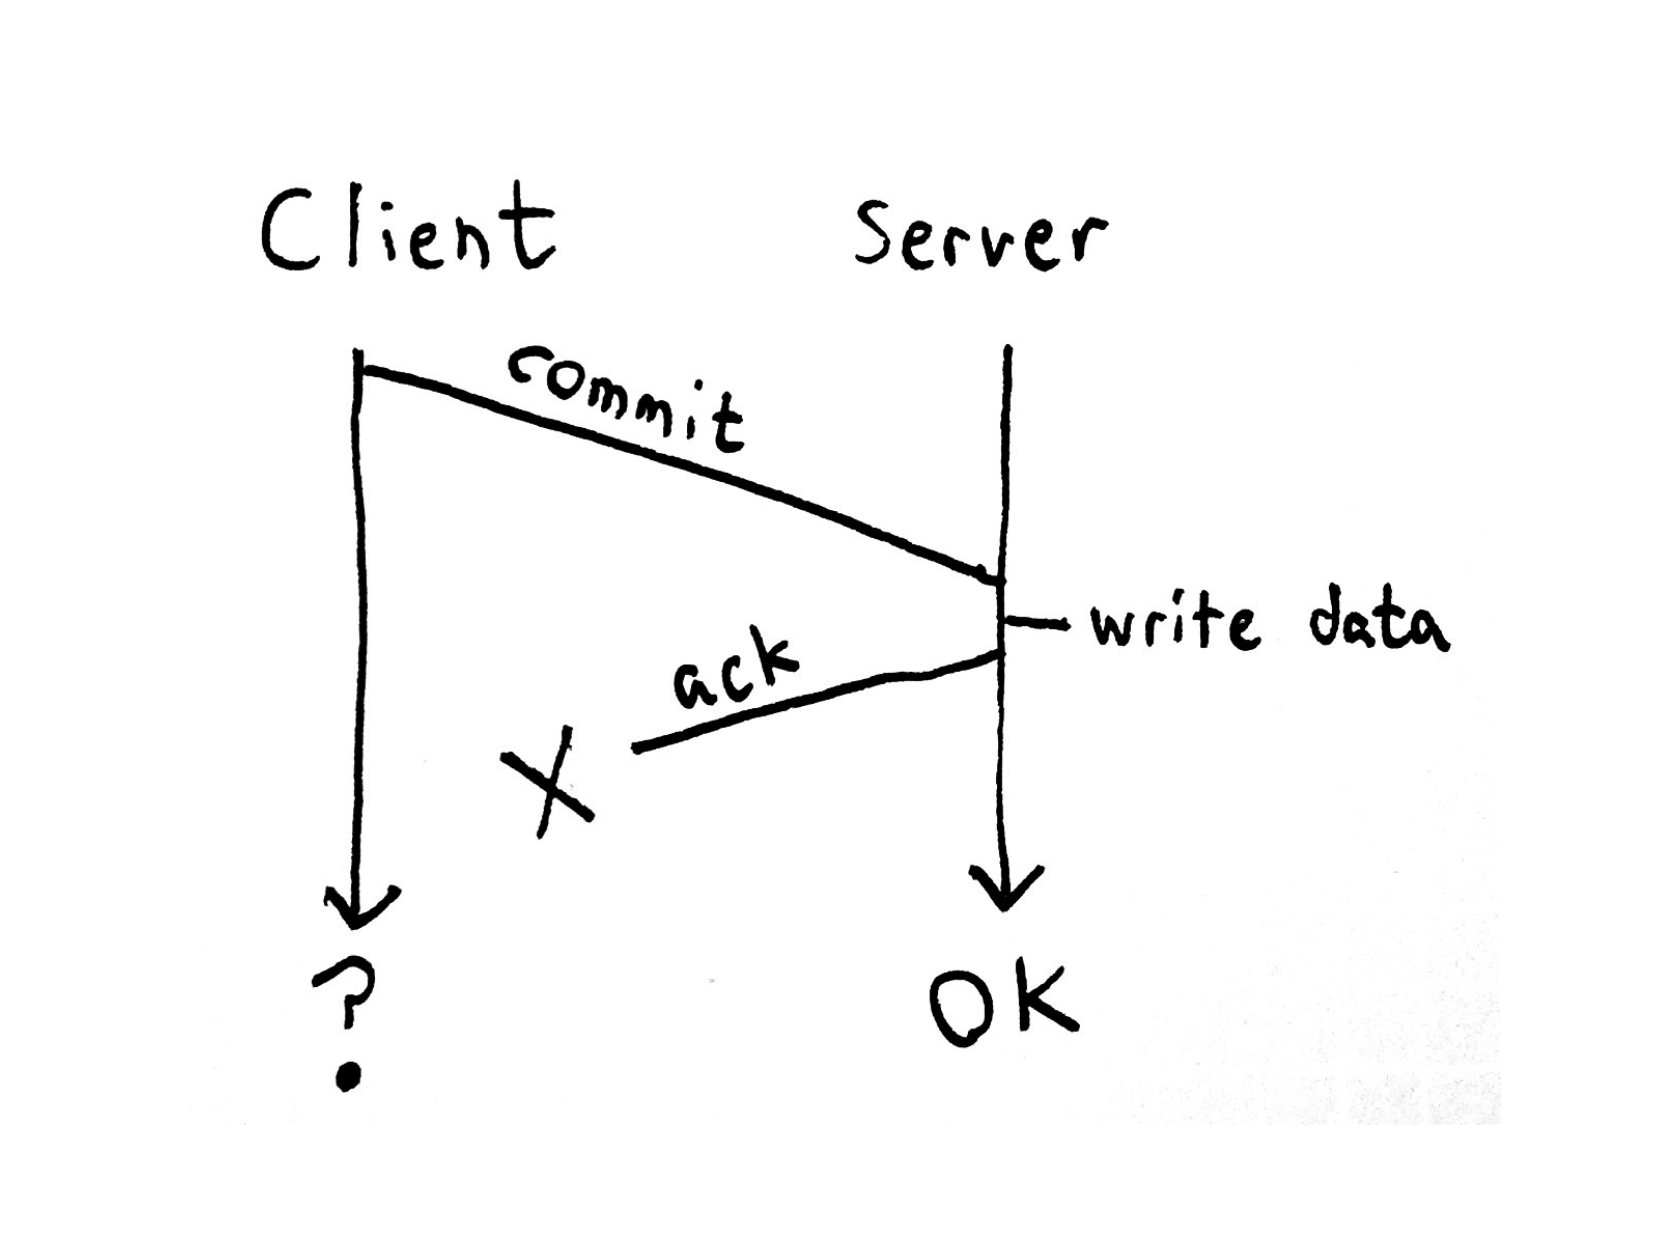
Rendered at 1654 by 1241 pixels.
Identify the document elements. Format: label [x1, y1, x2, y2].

picture [180, 90, 1501, 1126]
